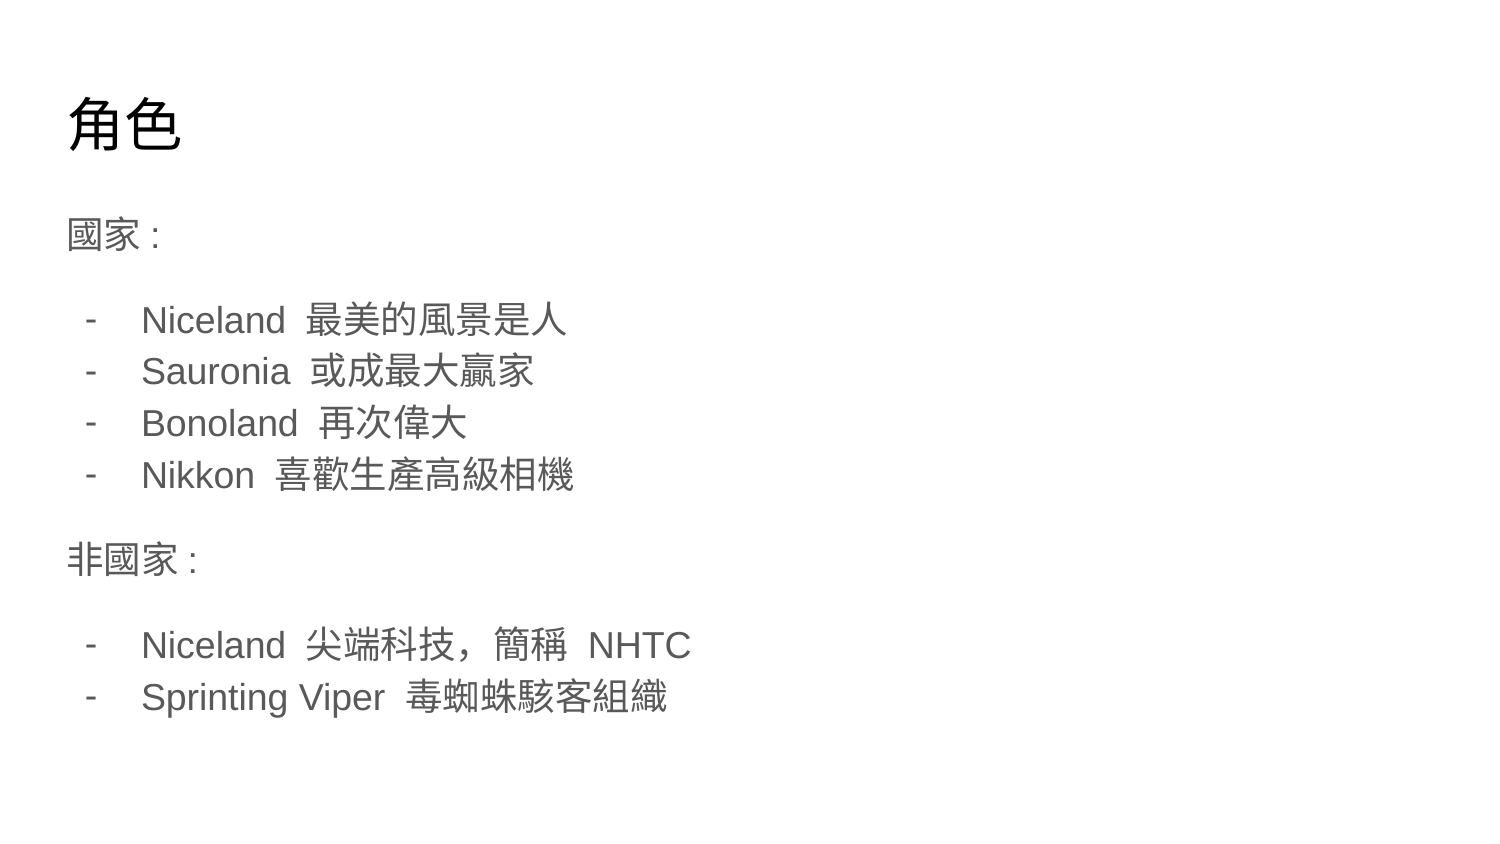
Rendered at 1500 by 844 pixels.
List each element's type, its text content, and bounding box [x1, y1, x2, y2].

list 國家: Niceland 最美的風景是人 Sauronia 或成最大贏家 Bonoland 再次偉大 Nikkon 喜歡生產高級相機 非國家: Niceland 尖端科技，簡稱 NHTC Sprinting Viper 毒蜘蛛駭客組織 [51, 189, 1449, 750]
title 角色 [51, 72, 1449, 167]
